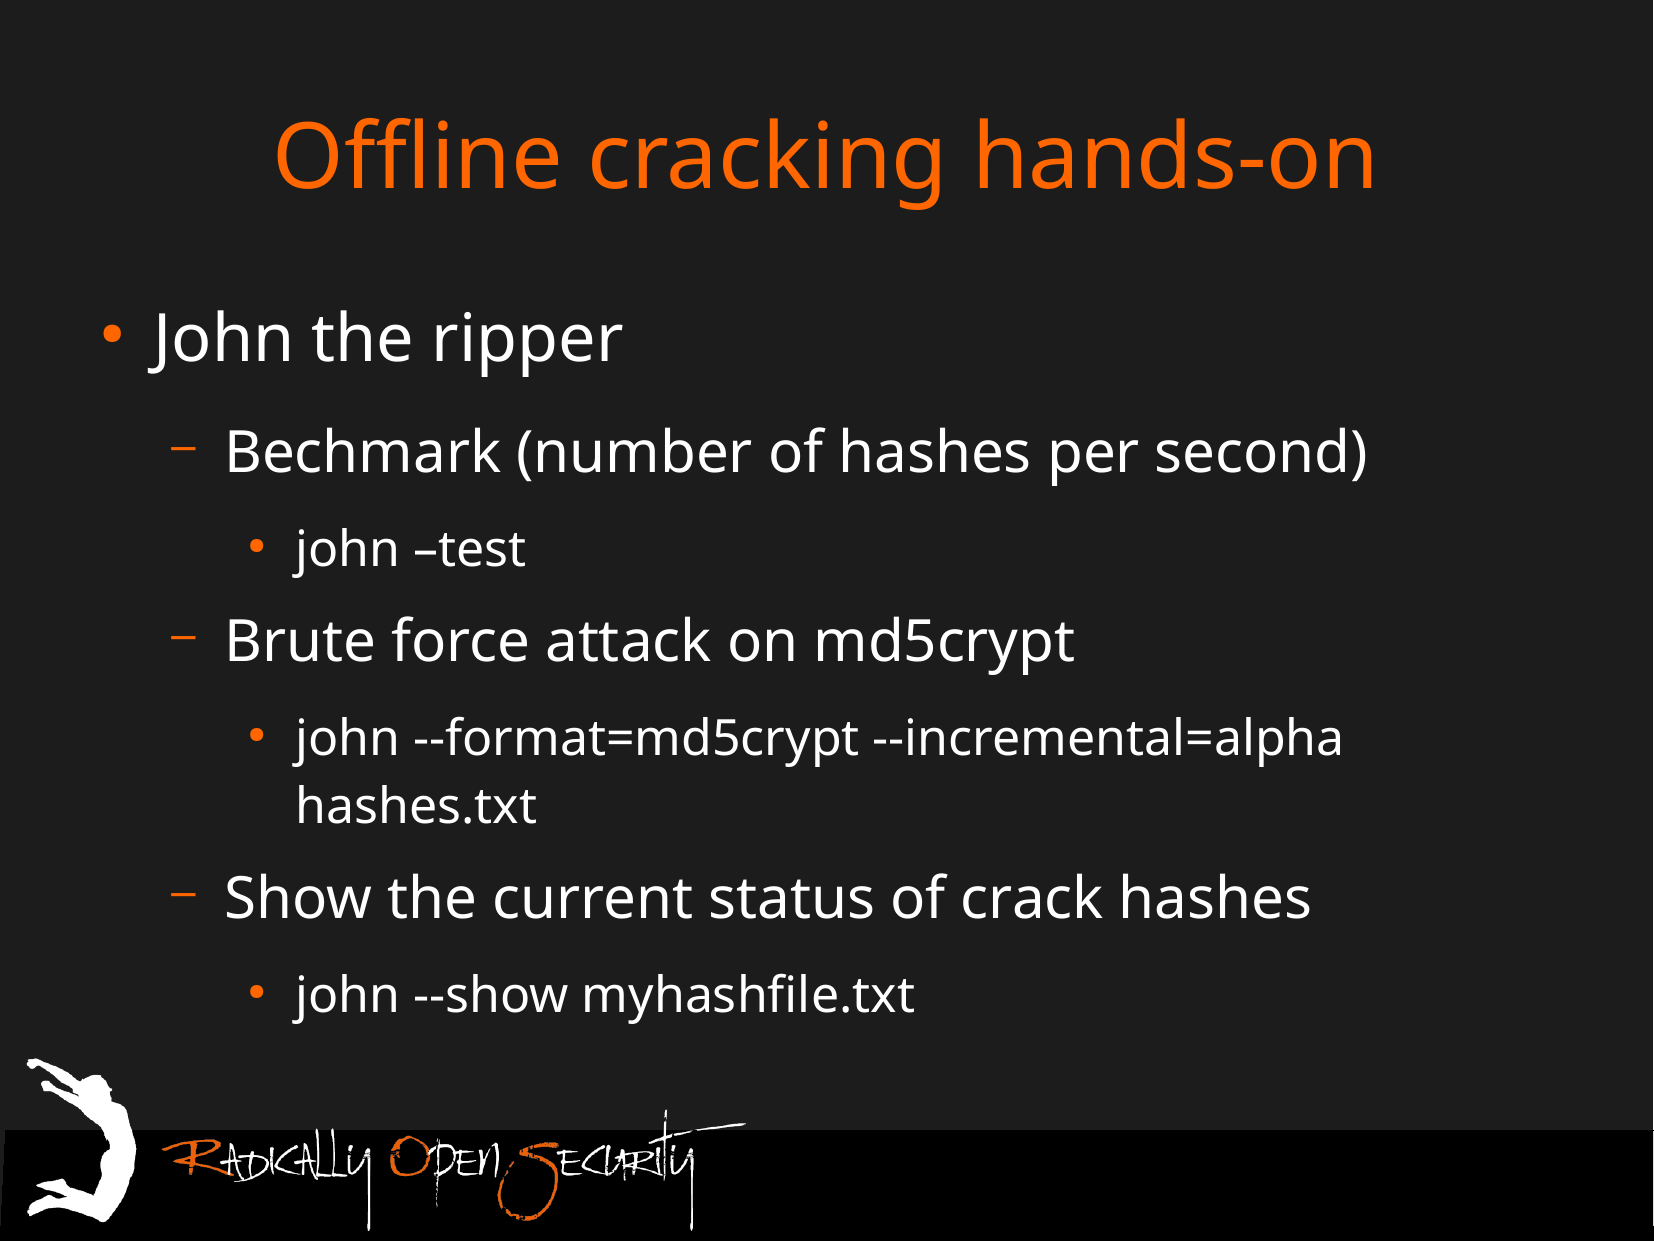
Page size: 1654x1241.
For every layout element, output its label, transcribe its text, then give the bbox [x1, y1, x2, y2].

picture [0, 1022, 778, 1241]
list John the ripper Bechmark (number of hashes per second) john –test Brute force attack on md5crypt john --format=md5crypt --incremental=alpha hashes.txt Show the current status of crack hashes john --show myhashfile.txt [82, 290, 1571, 1010]
title Offline cracking hands-on [82, 49, 1571, 257]
